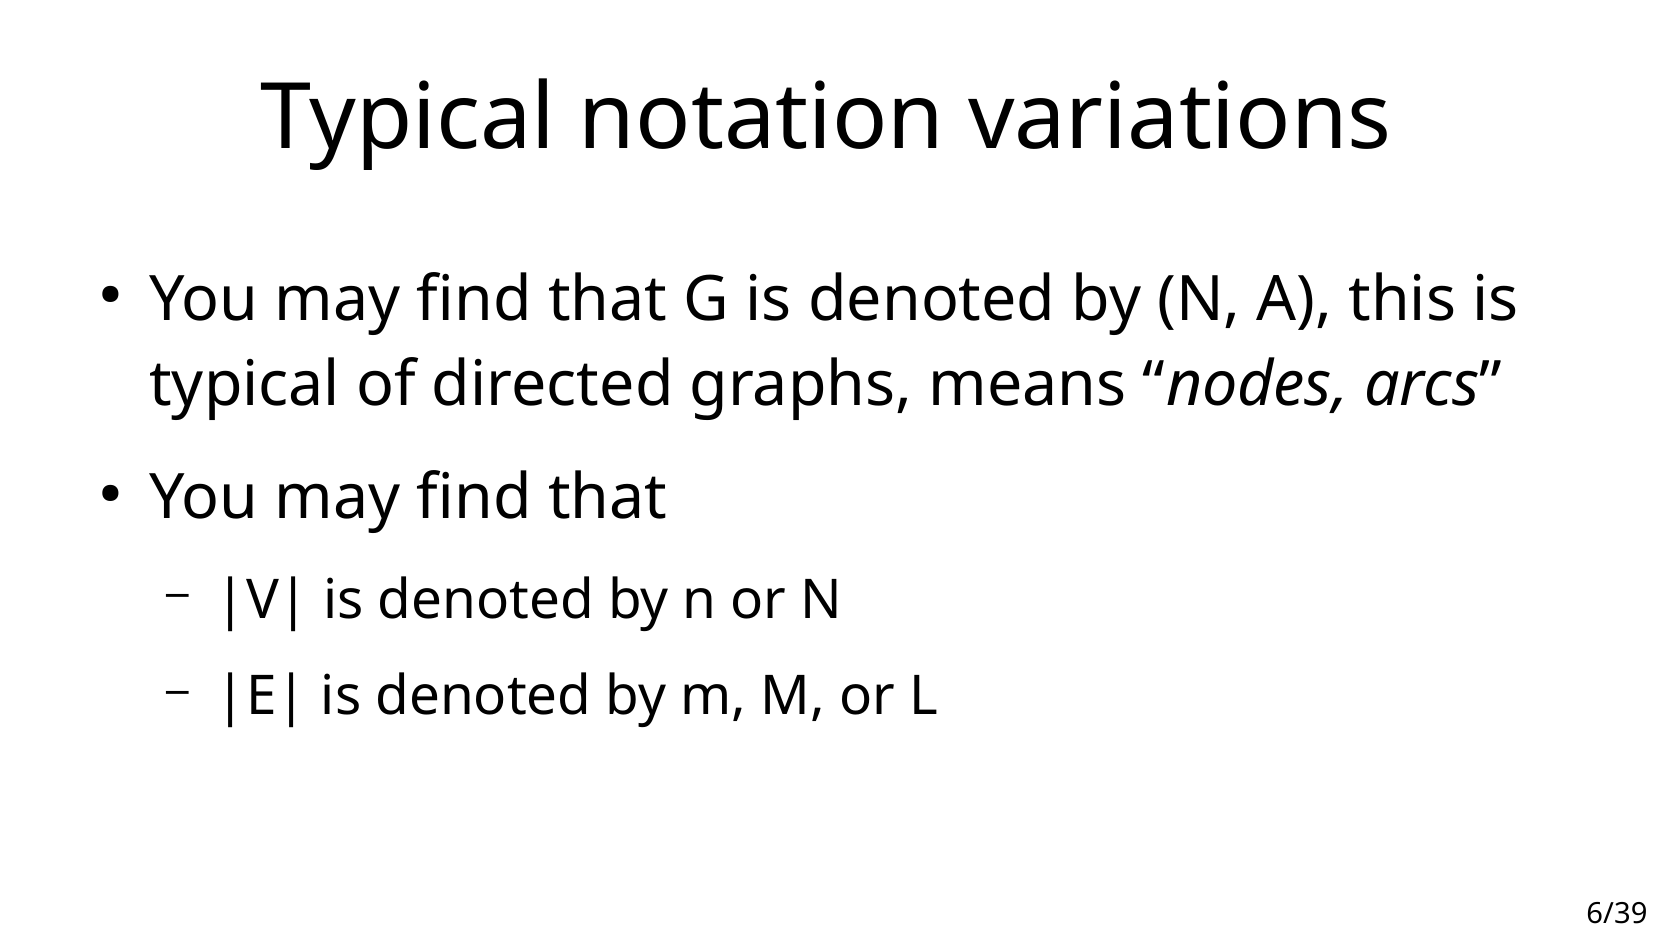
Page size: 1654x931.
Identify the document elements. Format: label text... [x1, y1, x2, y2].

list You may find that G is denoted by (N, A), this is typical of directed graphs, means “nodes, arcs” You may find that |V| is denoted by n or N |E| is denoted by m, M, or L [82, 253, 1571, 793]
title Typical notation variations [82, 1, 1571, 226]
